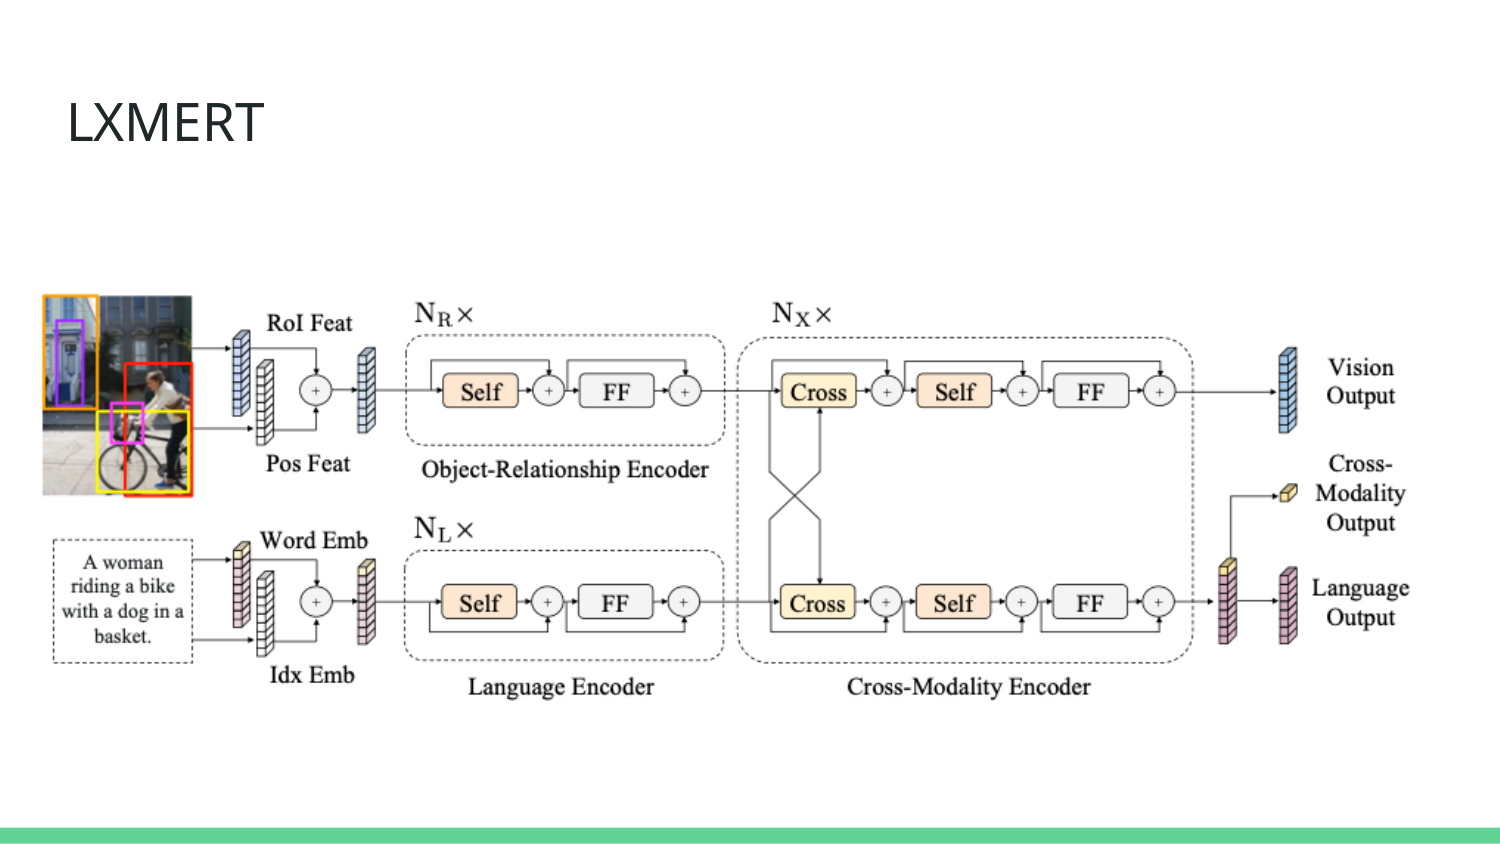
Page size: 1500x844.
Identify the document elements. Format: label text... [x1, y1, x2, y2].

picture [0, 244, 1500, 720]
title LXMERT [51, 72, 1449, 167]
